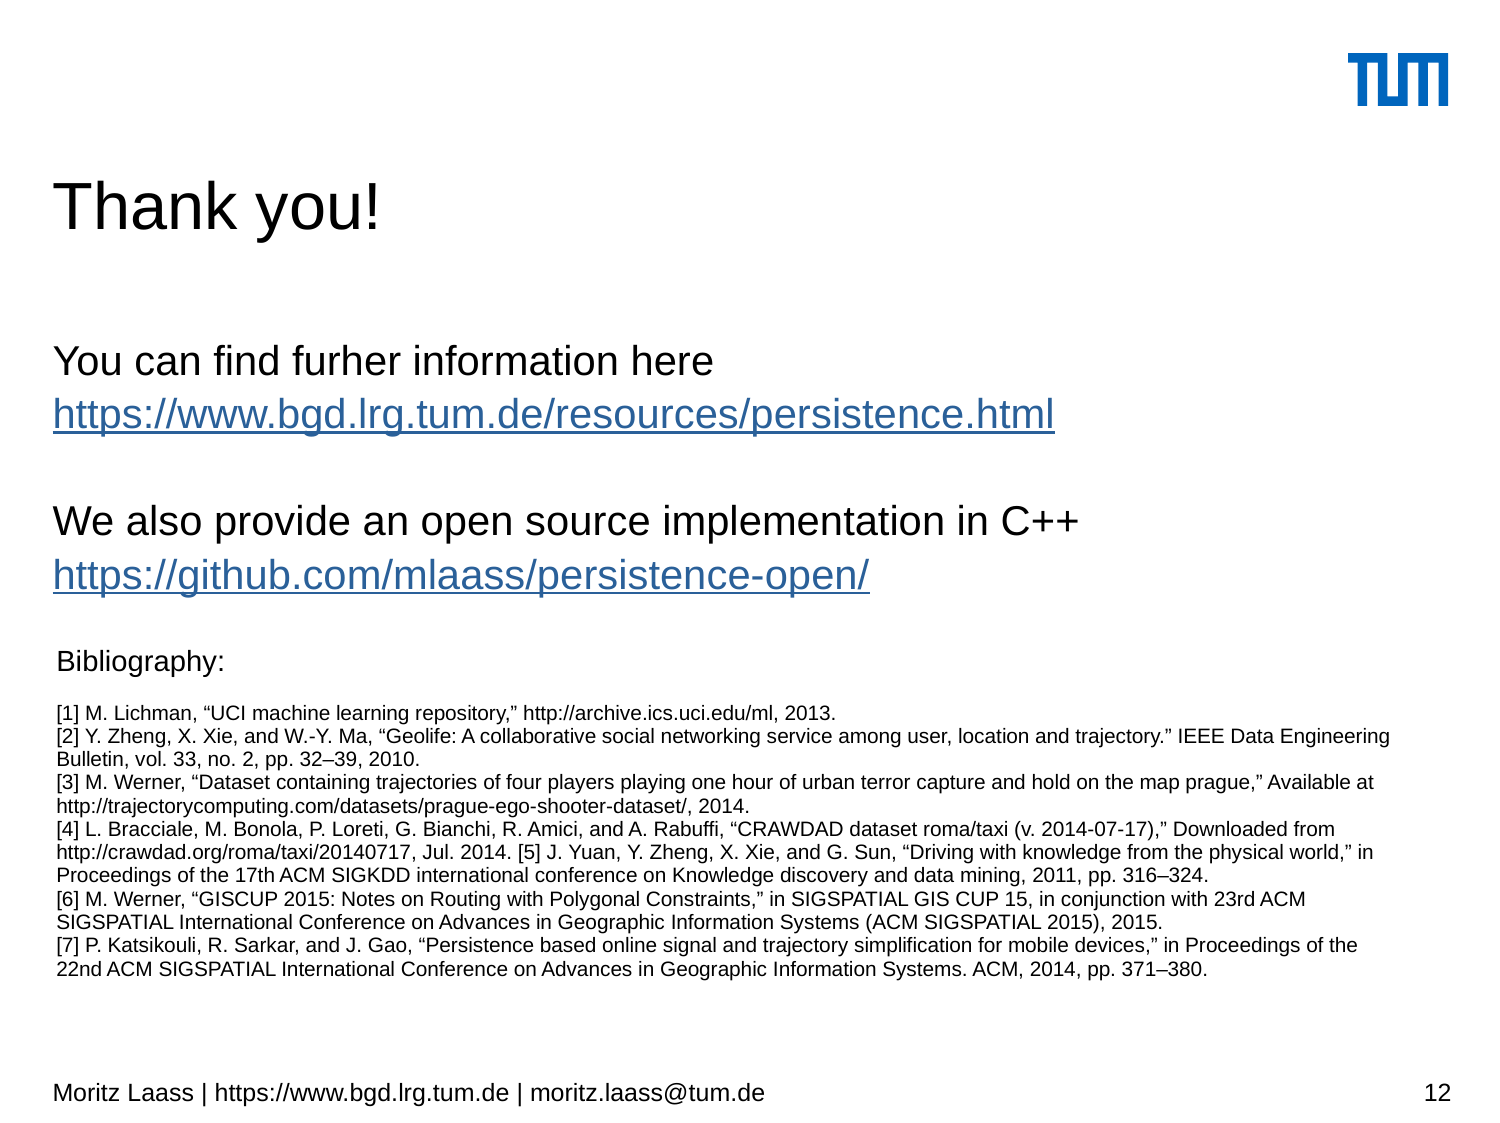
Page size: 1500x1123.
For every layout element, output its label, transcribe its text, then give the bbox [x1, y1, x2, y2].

text_box Bibliography: [1] M. Lichman, “UCI machine learning repository,” http://archive.ics.uci.edu/ml, 2013. [2] Y. Zheng, X. Xie, and W.-Y. Ma, “Geolife: A collaborative social networking service among user, location and trajectory.” IEEE Data Engineering Bulletin, vol. 33, no. 2, pp. 32–39, 2010. [3] M. Werner, “Dataset containing trajectories of four players playing one hour of urban terror capture and hold on the map prague,” Available at http://trajectorycomputing.com/datasets/prague-ego-shooter-dataset/, 2014. [4] L. Bracciale, M. Bonola, P. Loreti, G. Bianchi, R. Amici, and A. Rabuffi, “CRAWDAD dataset roma/taxi (v. 2014-07-17),” Downloaded from http://crawdad.org/roma/taxi/20140717, Jul. 2014. [5] J. Yuan, Y. Zheng, X. Xie, and G. Sun, “Driving with knowledge from the physical world,” in Proceedings of the 17th ACM SIGKDD international conference on Knowledge discovery and data mining, 2011, pp. 316–324. [6] M. Werner, “GISCUP 2015: Notes on Routing with Polygonal Constraints,” in SIGSPATIAL GIS CUP 15, in conjunction with 23rd ACM SIGSPATIAL International Conference on Advances in Geographic Information Systems (ACM SIGSPATIAL 2015), 2015. [7] P. Katsikouli, R. Sarkar, and J. Gao, “Persistence based online signal and trajectory simplification for mobile devices,” in Proceedings of the 22nd ACM SIGSPATIAL International Conference on Advances in Geographic Information Systems. ACM, 2014, pp. 371–380. [41, 637, 1412, 1052]
list You can find furher information here https://www.bgd.lrg.tum.de/resources/persistence.html We also provide an open source implementation in C++ https://github.com/mlaass/persistence-open/ [52, 330, 1453, 603]
title Thank you! [52, 169, 1453, 245]
